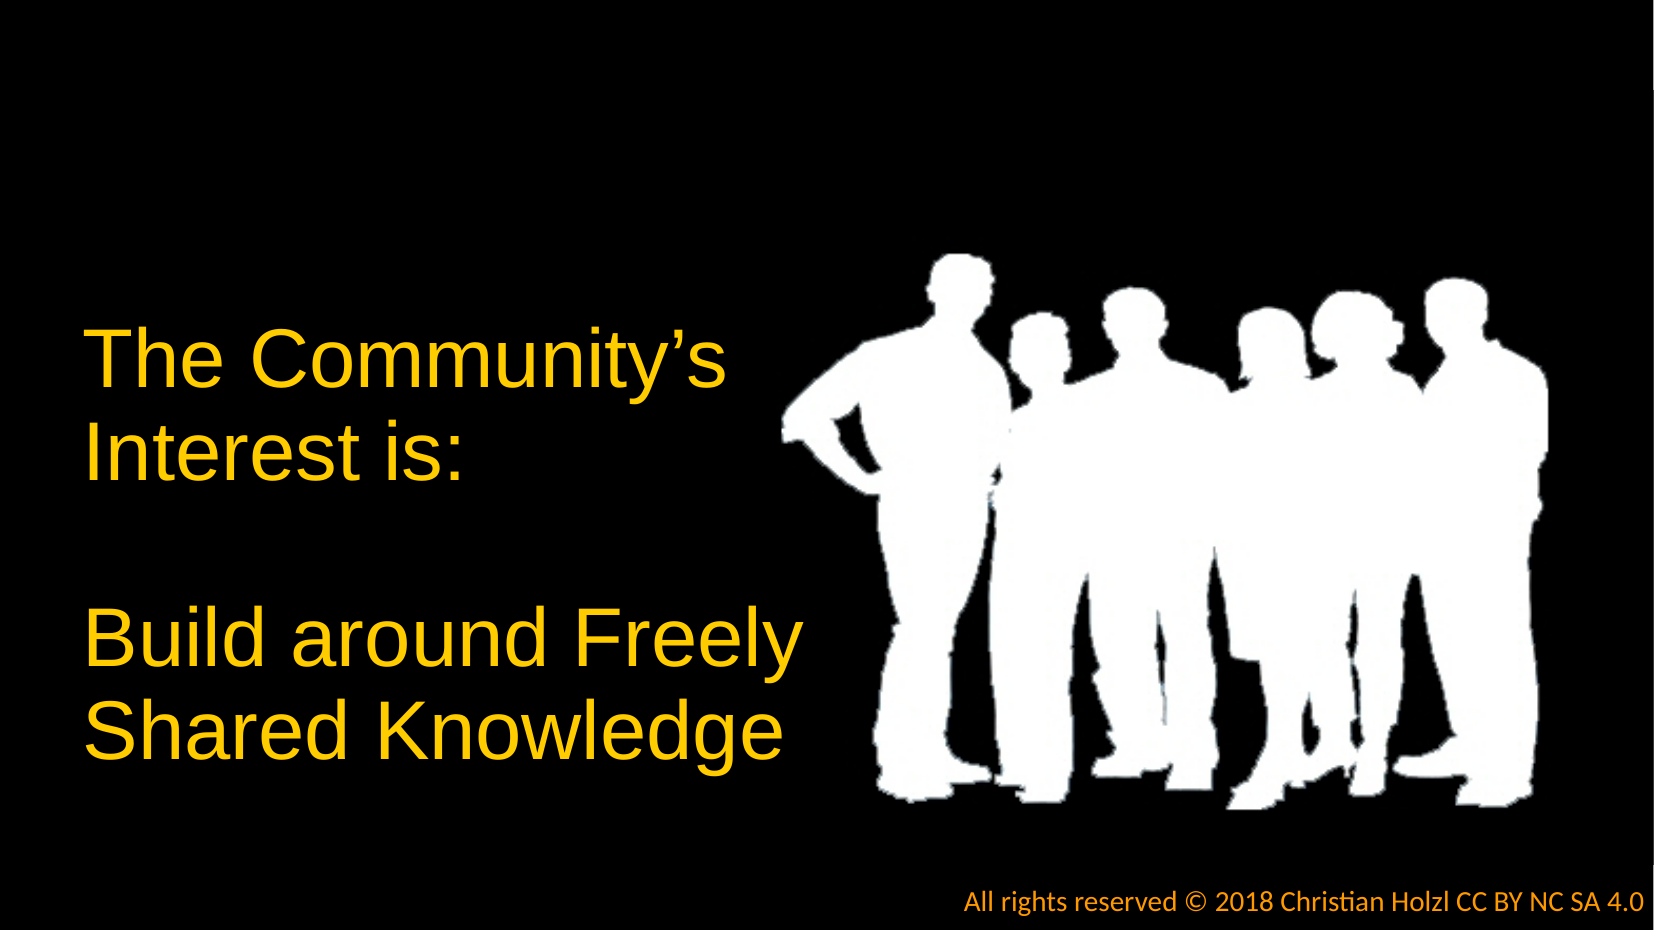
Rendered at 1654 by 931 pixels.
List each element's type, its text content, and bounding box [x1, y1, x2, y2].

title The Community’s Interest is: Build around Freely Shared Knowledge [82, 311, 811, 778]
picture [306, 90, 1654, 865]
